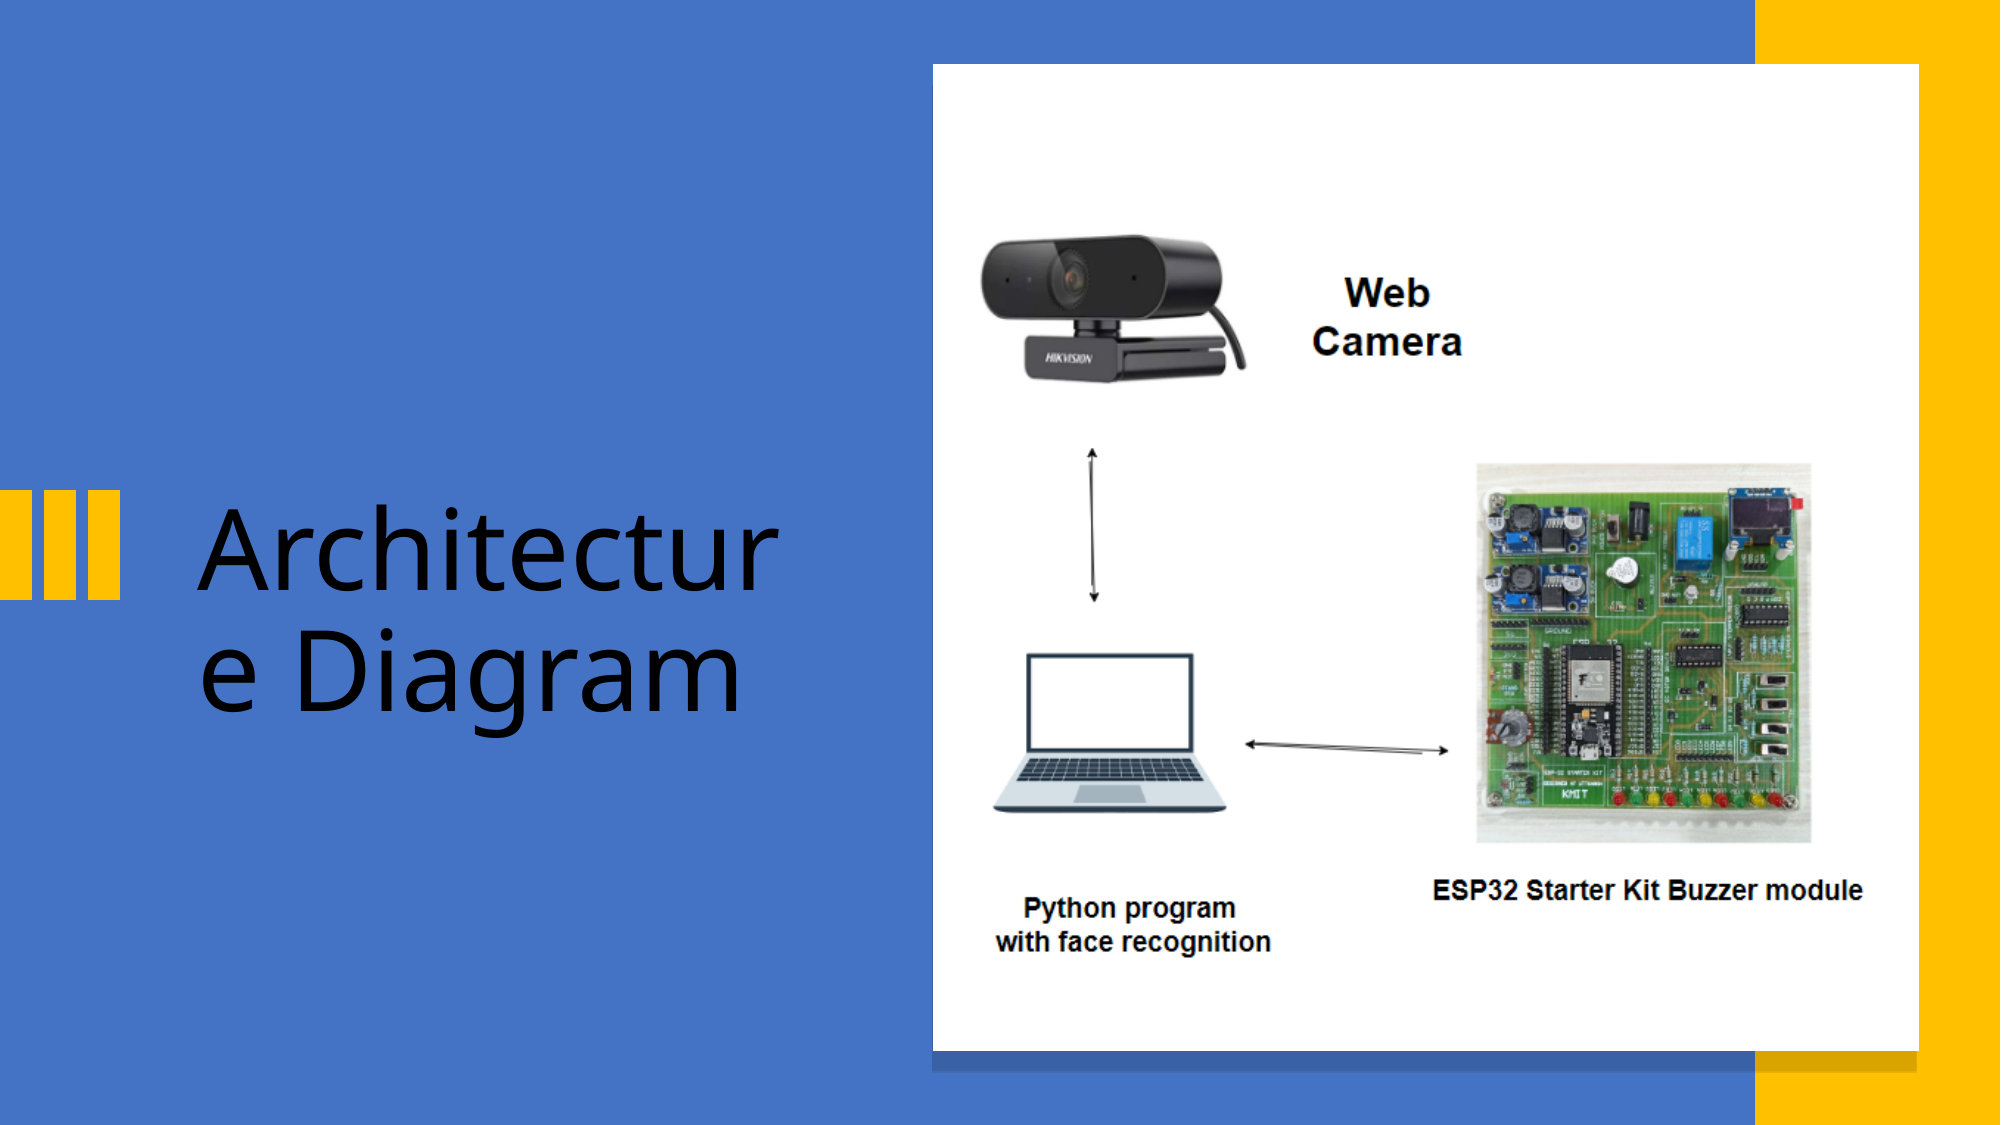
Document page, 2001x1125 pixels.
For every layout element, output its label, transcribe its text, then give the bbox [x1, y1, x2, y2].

title Architecture Diagram [182, 485, 845, 878]
text_box [0, 0, 2000, 1125]
picture [944, 188, 1877, 993]
